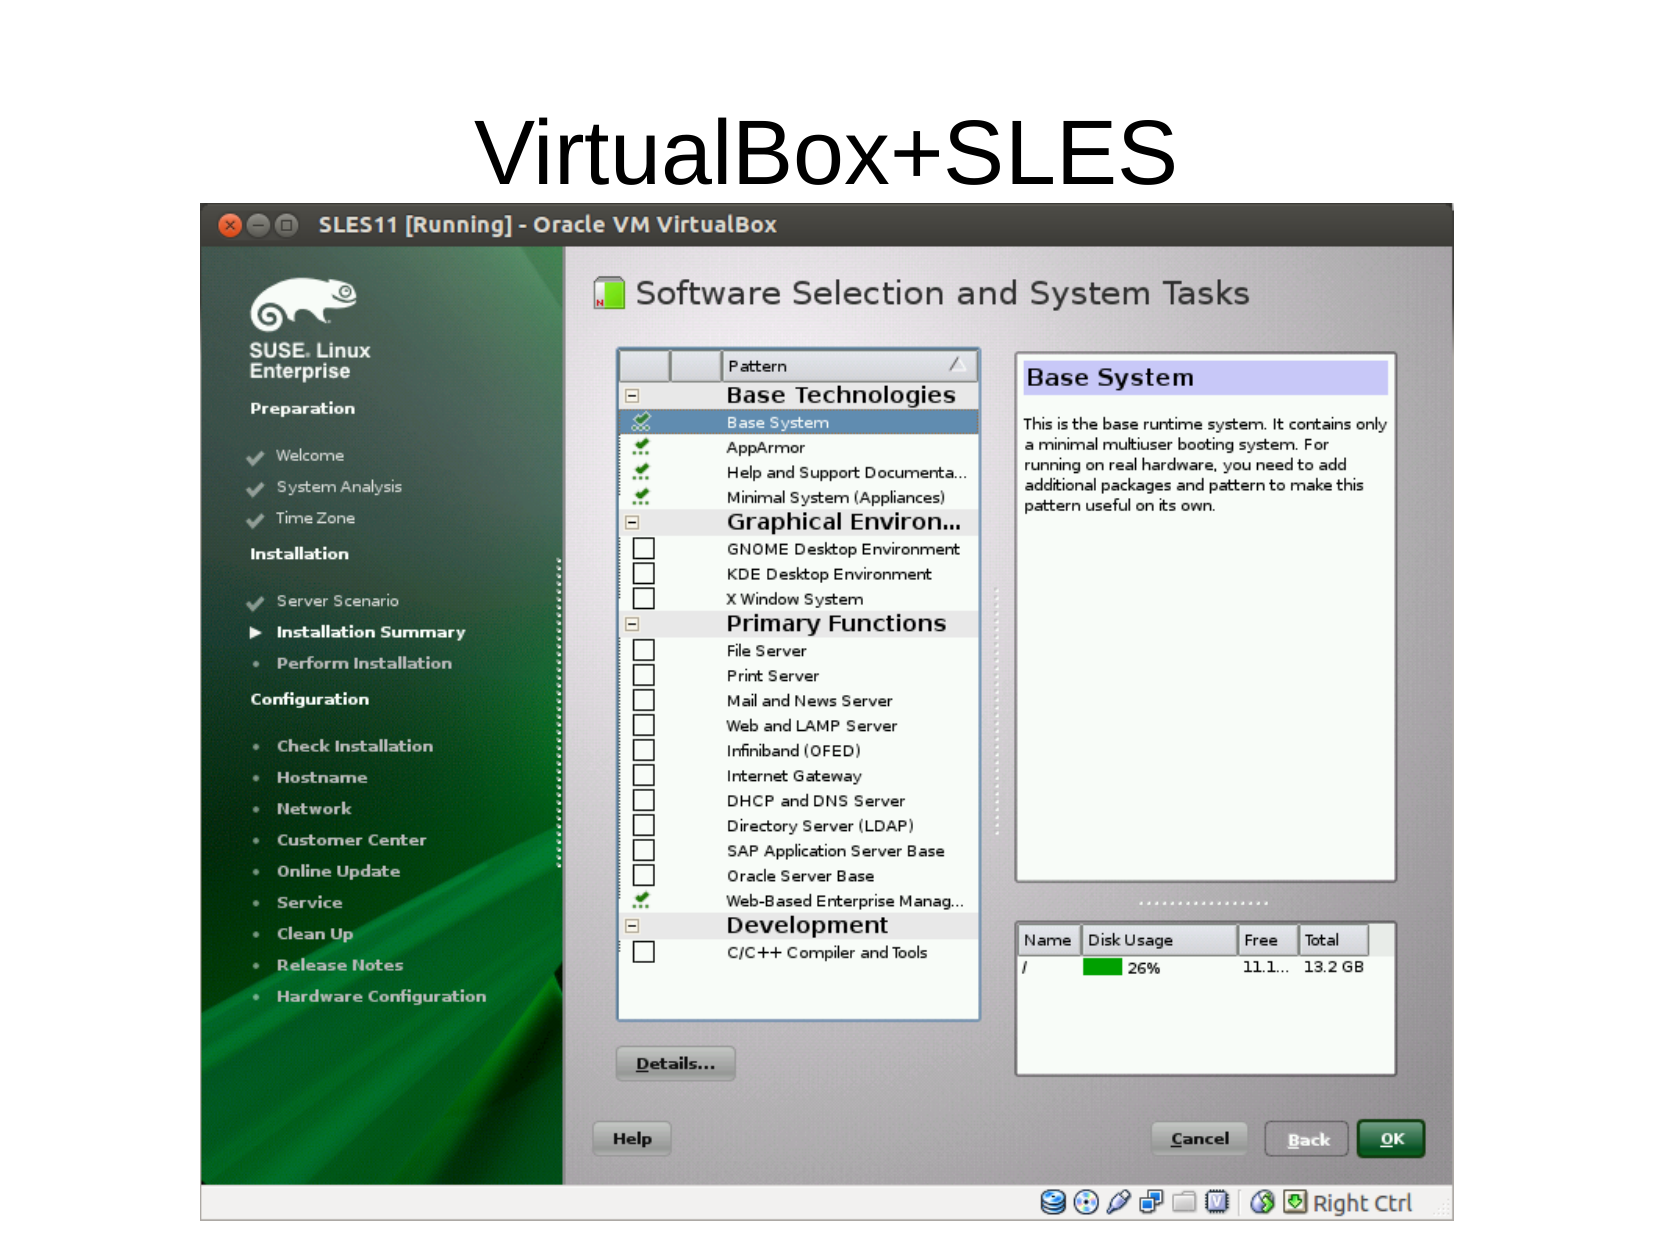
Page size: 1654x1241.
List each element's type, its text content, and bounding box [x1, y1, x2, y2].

title VirtualBox+SLES [82, 49, 1571, 257]
picture [200, 203, 1454, 1221]
